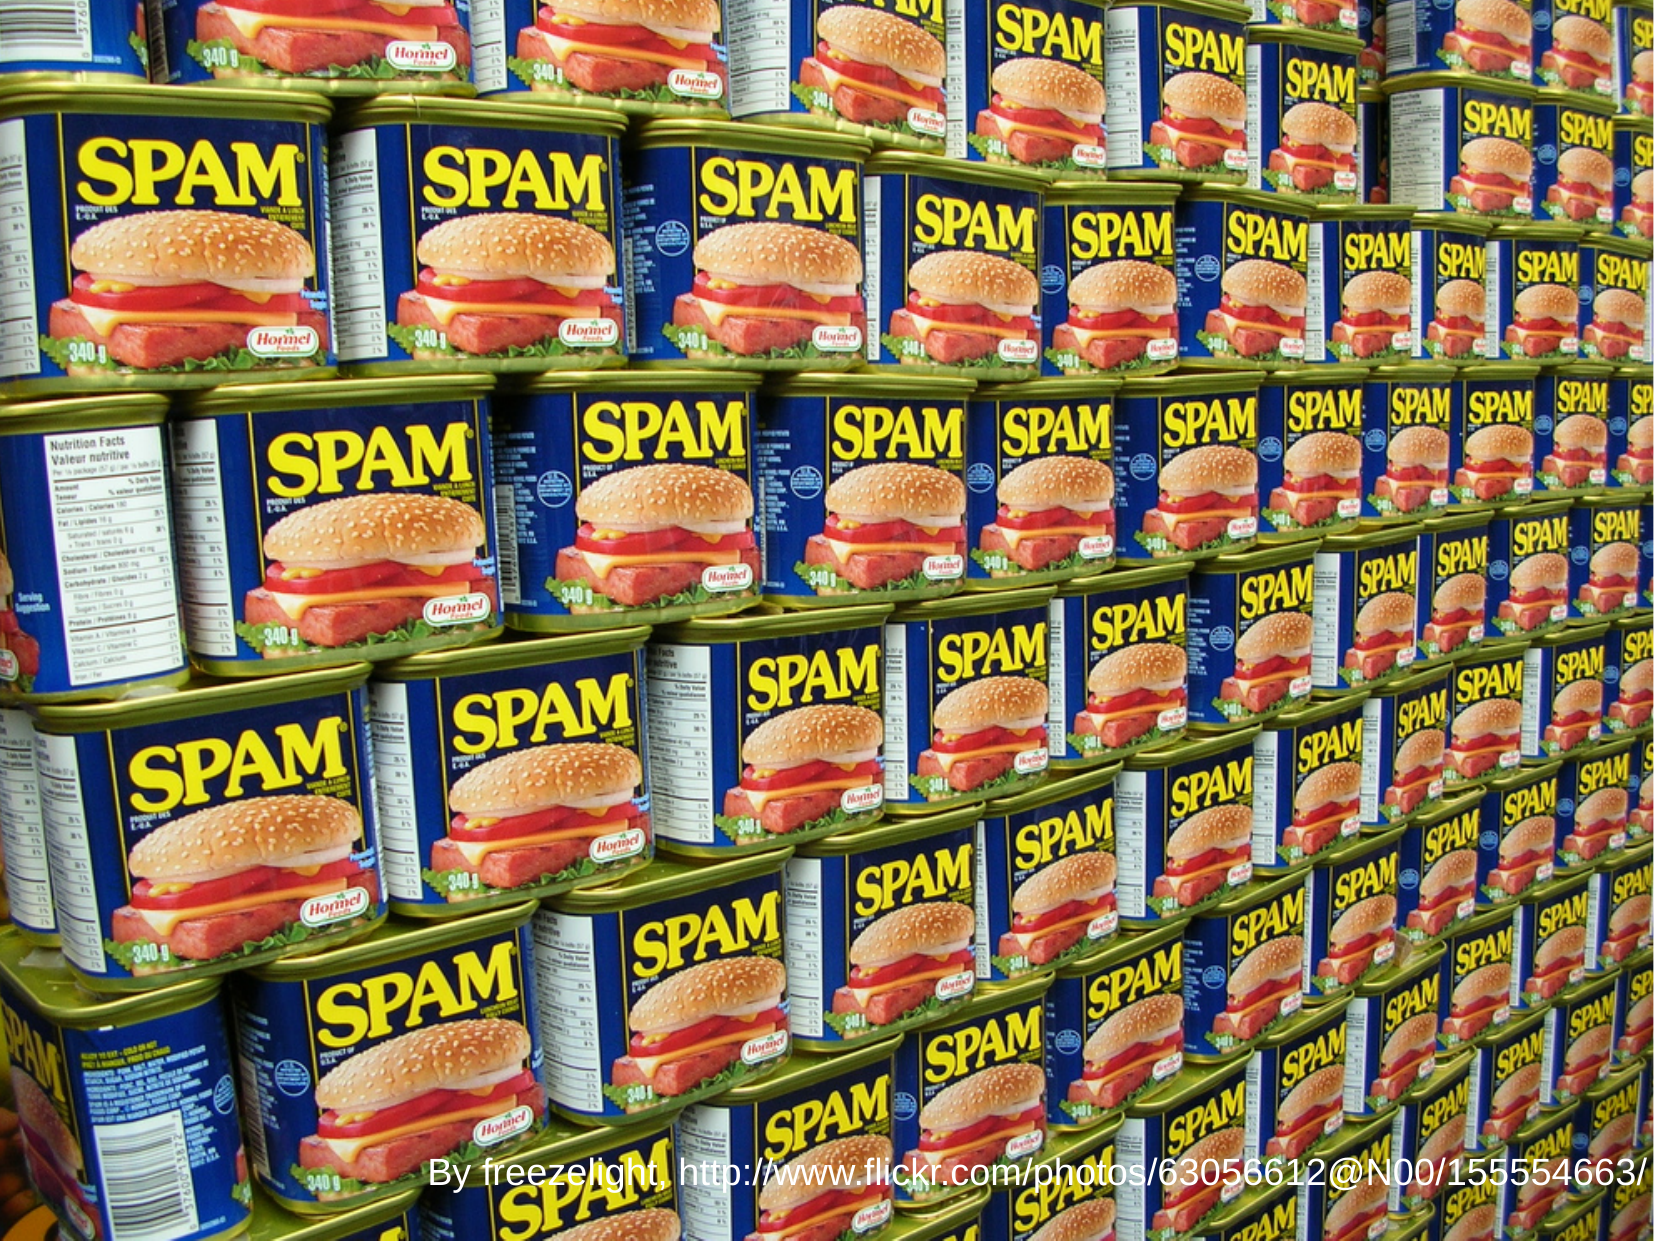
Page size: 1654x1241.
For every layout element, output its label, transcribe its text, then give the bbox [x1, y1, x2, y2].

picture [0, 0, 1654, 1241]
text_box By freezelight, http://www.flickr.com/photos/63056612@N00/155554663/ [412, 1143, 1654, 1203]
